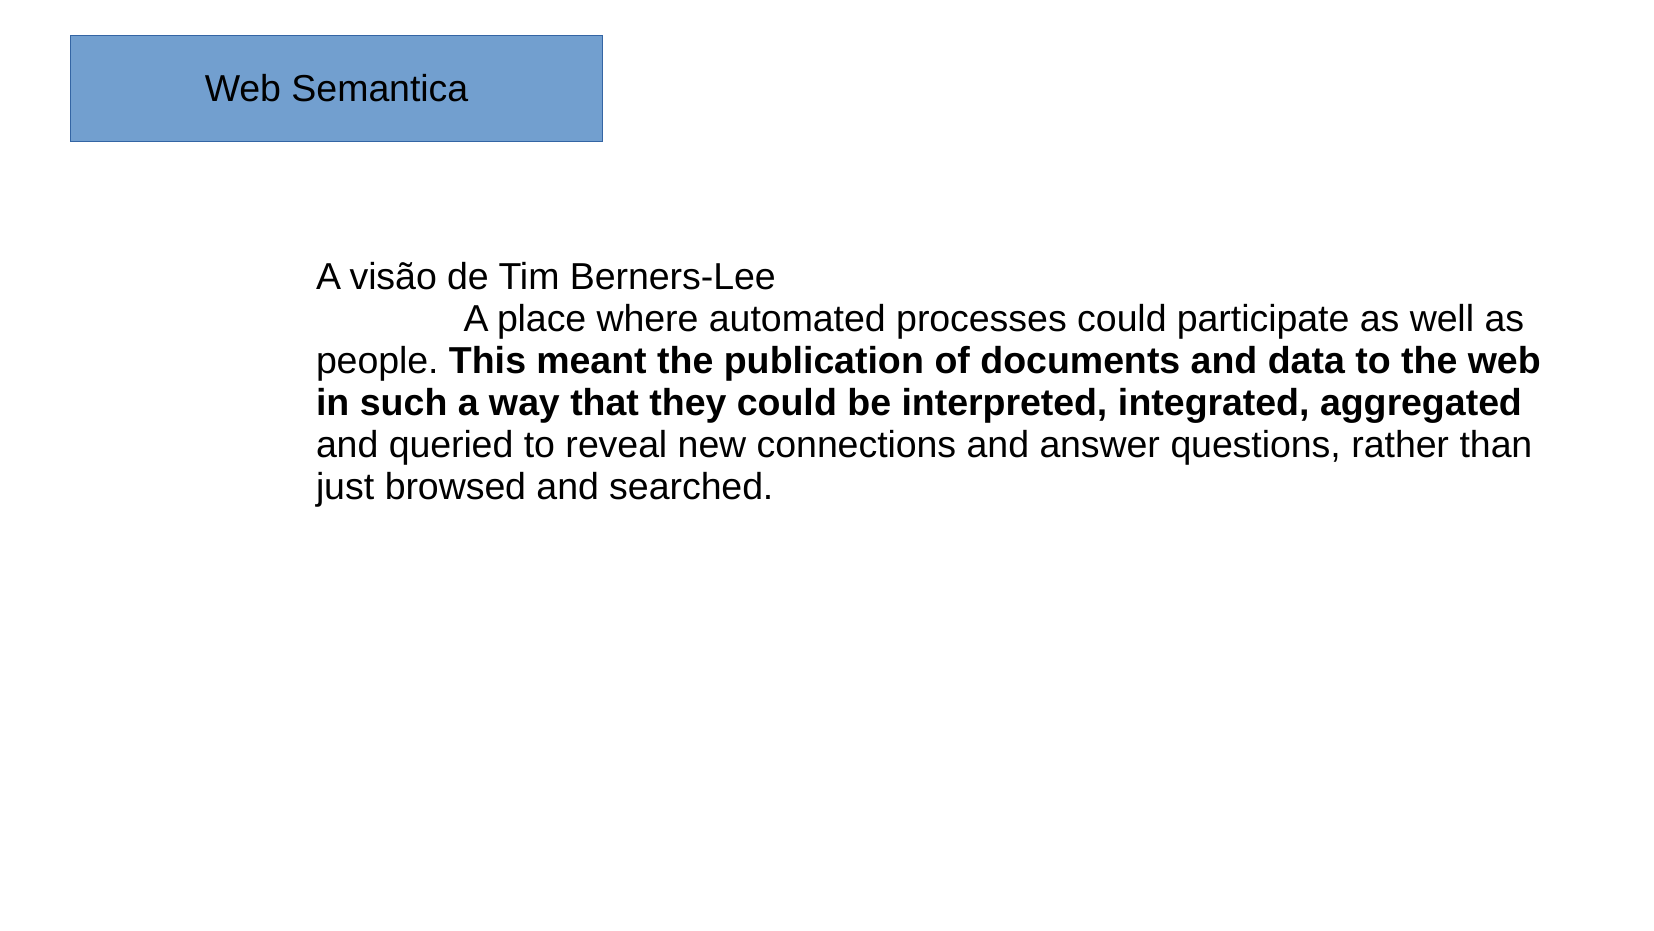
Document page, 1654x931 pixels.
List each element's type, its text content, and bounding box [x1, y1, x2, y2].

text_box A visão de Tim Berners-Lee A place where automated processes could participate as well as people. This meant the publication of documents and data to the web in such a way that they could be interpreted, integrated, aggregated and queried to reveal new connections and answer questions, rather than just browsed and searched. [301, 248, 1596, 557]
text_box Web Semantica [70, 35, 603, 142]
